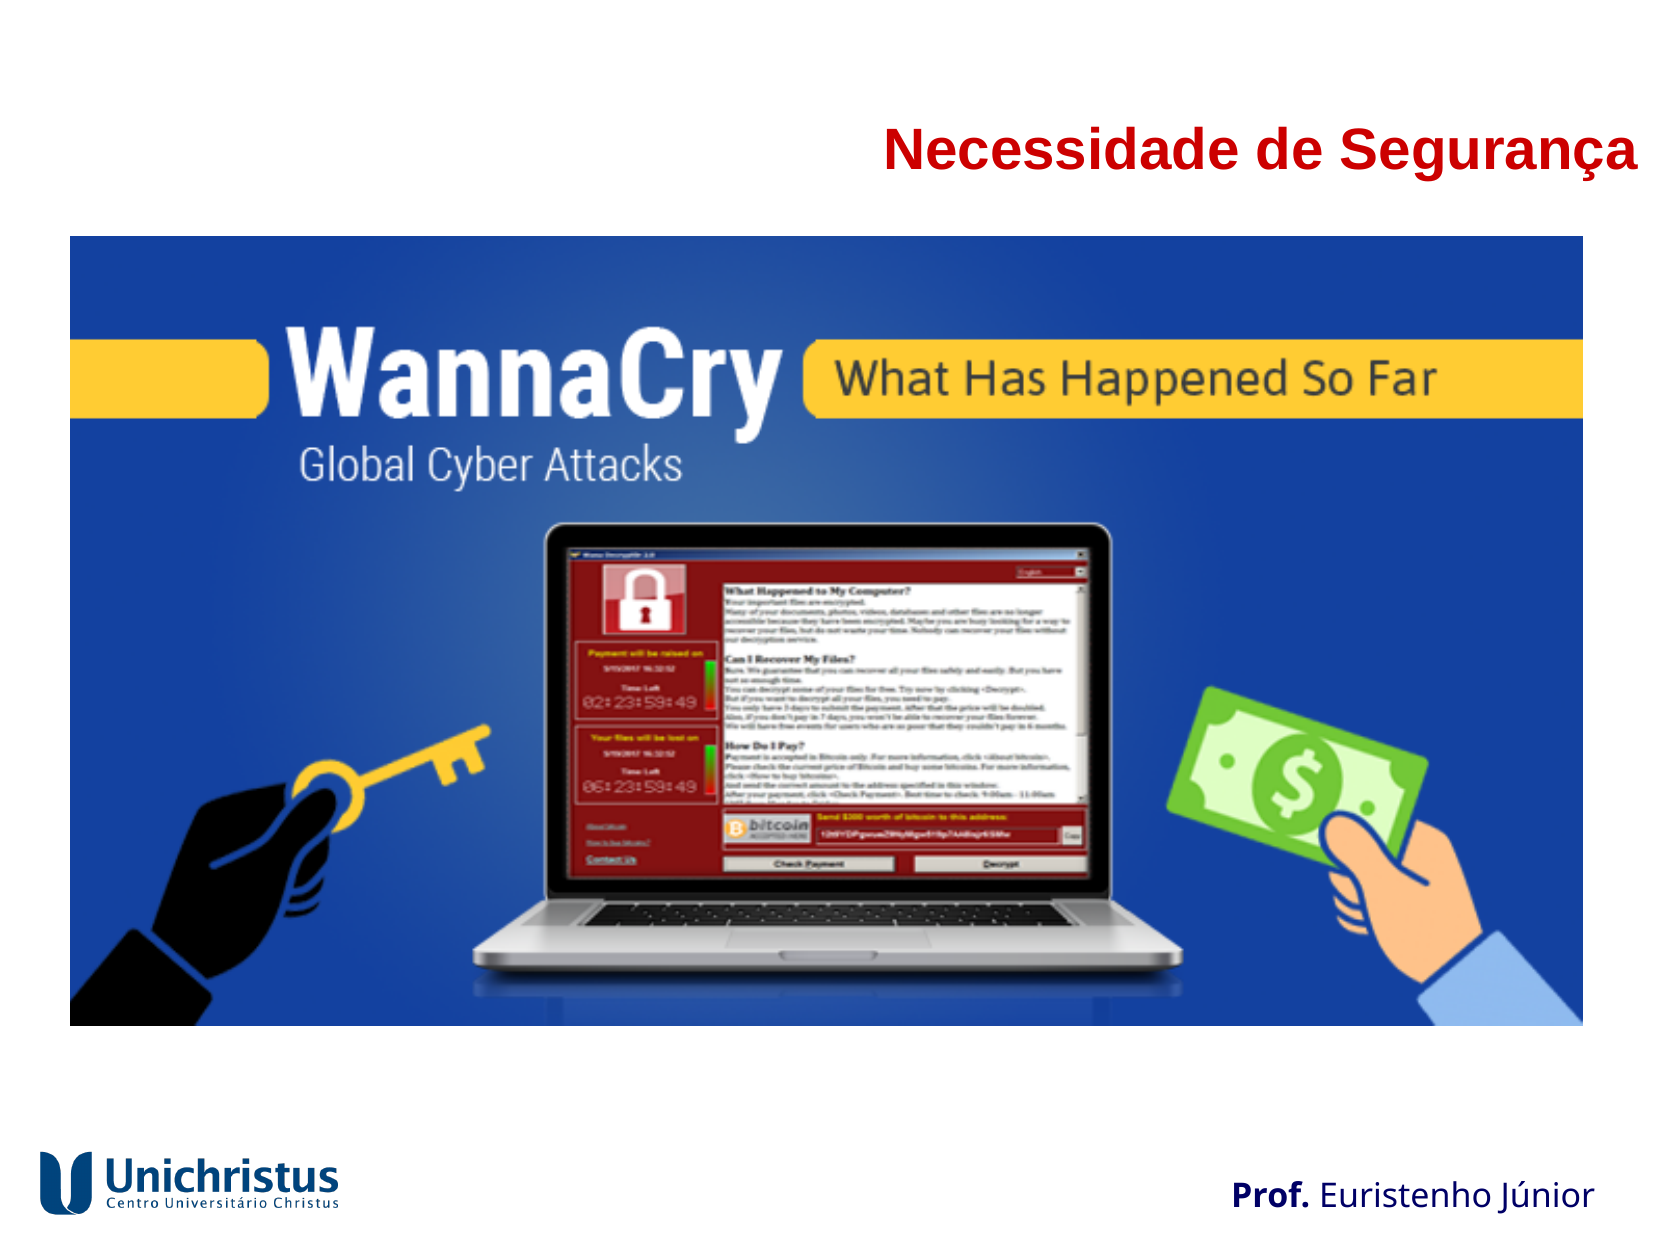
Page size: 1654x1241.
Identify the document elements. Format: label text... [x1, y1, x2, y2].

picture [70, 236, 1583, 1026]
text_box Necessidade de Segurança [868, 109, 1654, 190]
text_box Prof. Euristenho Júnior [1216, 1163, 1654, 1224]
picture [35, 1148, 343, 1217]
